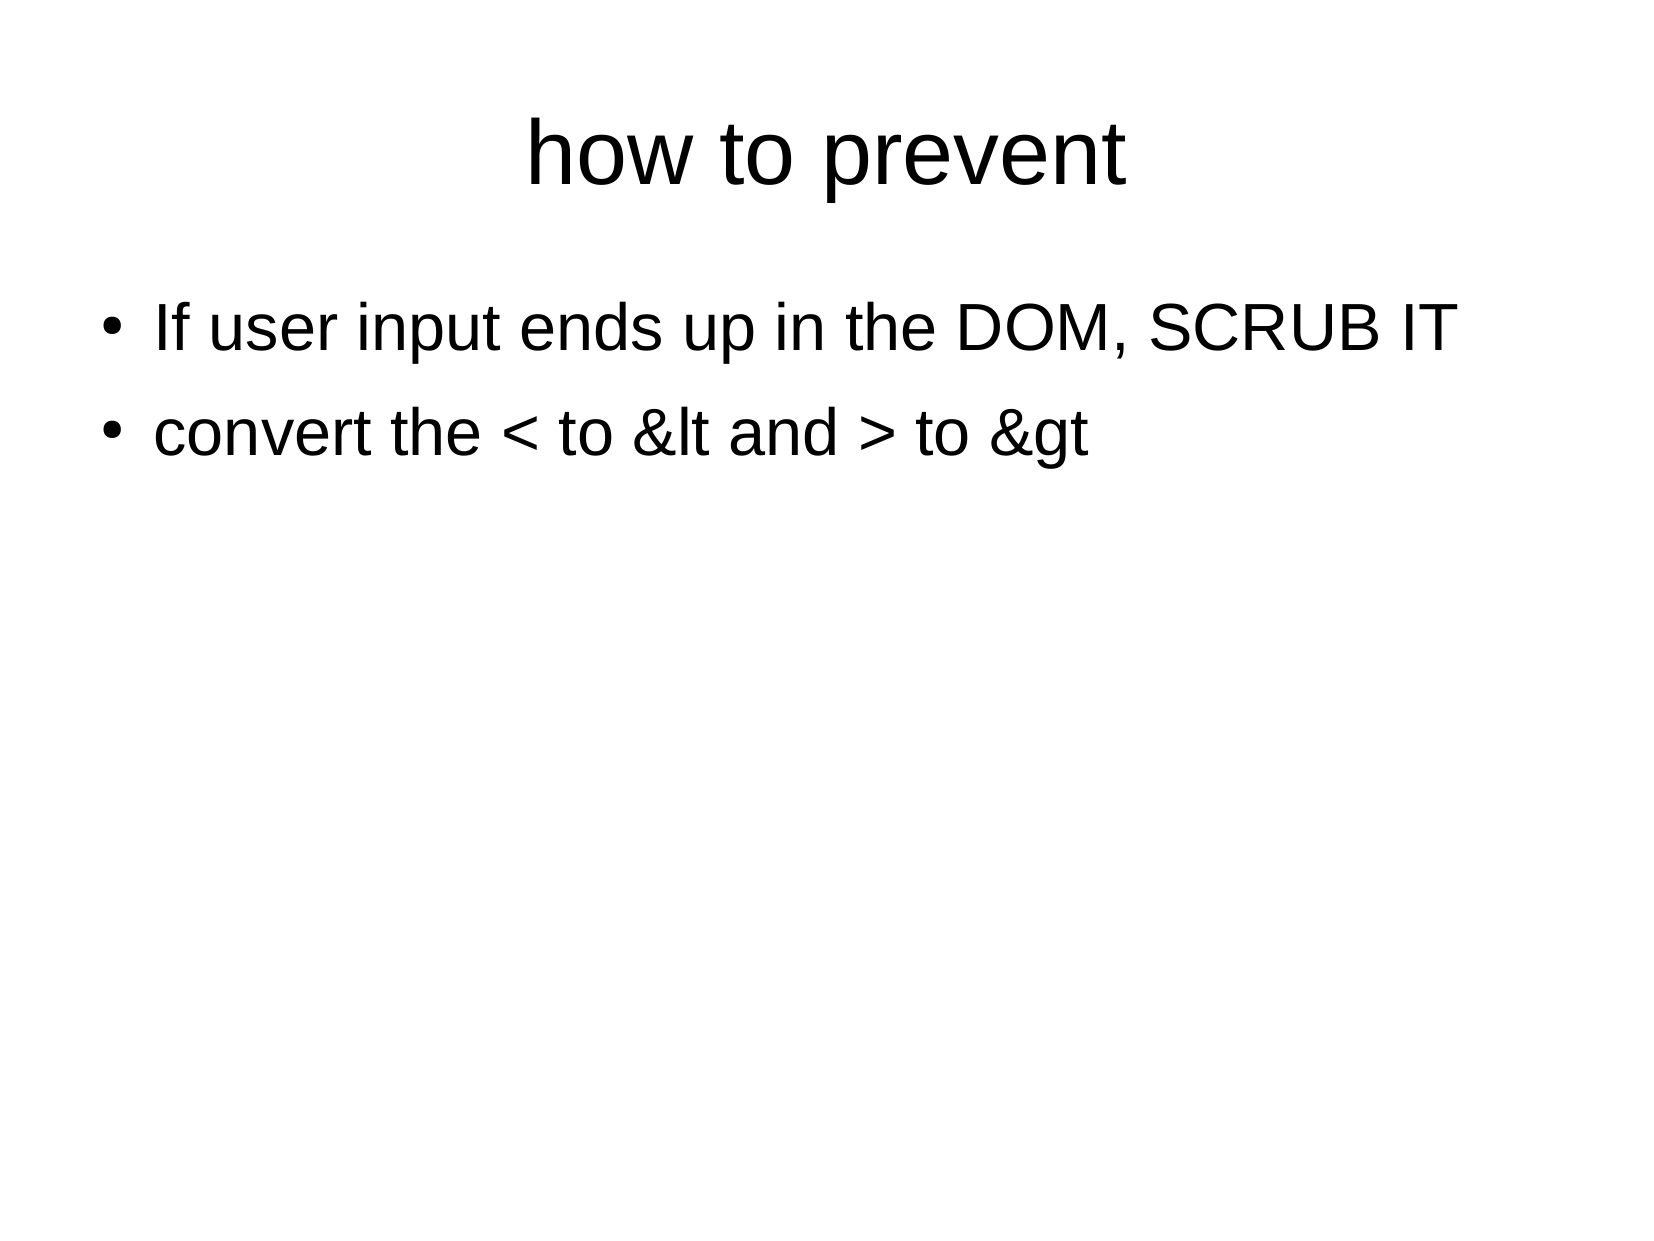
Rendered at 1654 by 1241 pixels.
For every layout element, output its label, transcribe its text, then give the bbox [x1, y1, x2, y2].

list If user input ends up in the DOM, SCRUB IT convert the < to &lt and > to &gt [82, 290, 1571, 1010]
title how to prevent [82, 49, 1571, 257]
